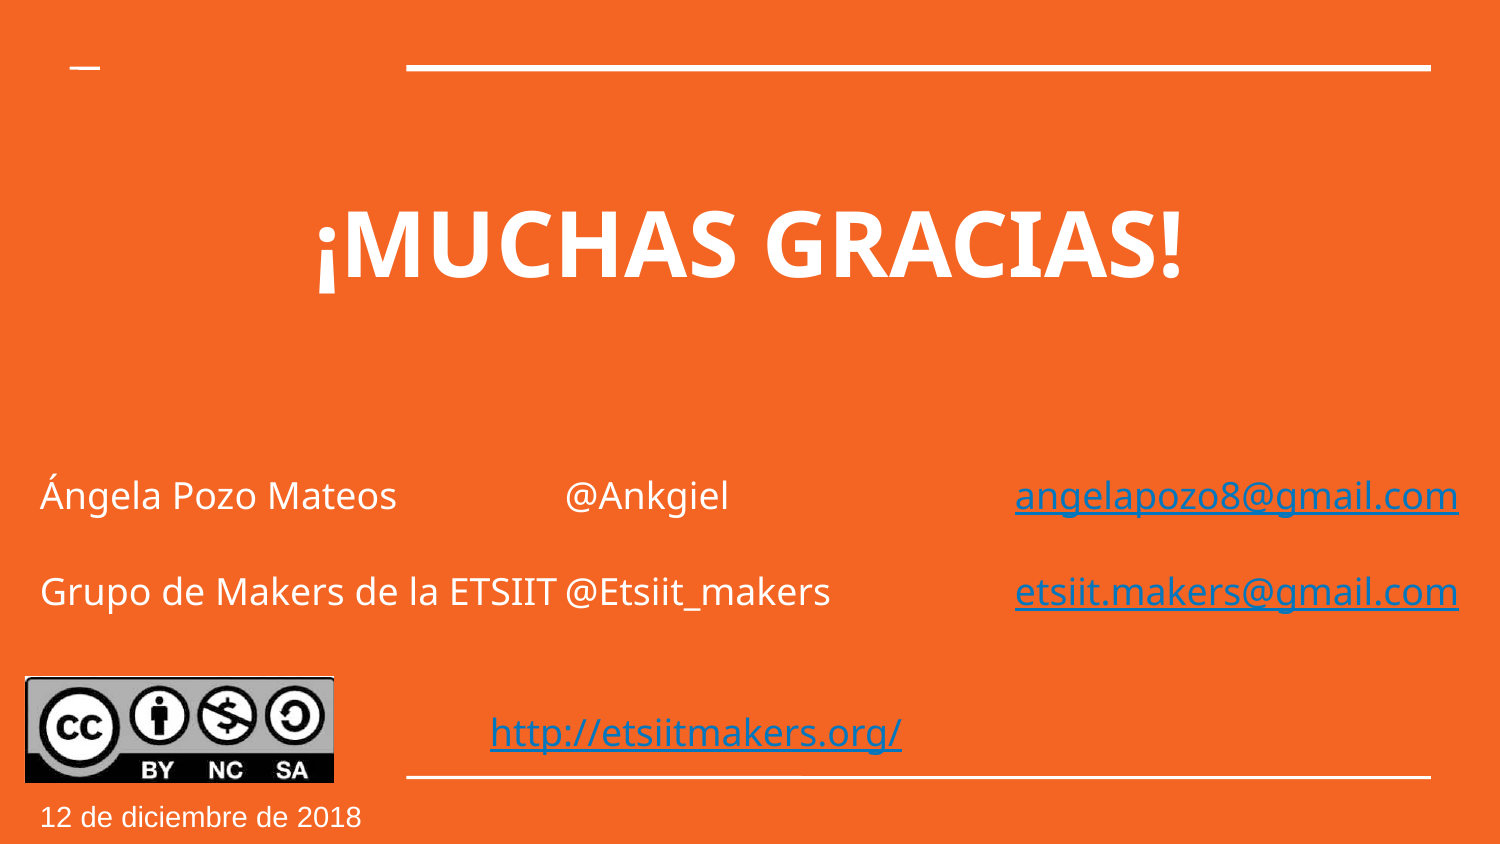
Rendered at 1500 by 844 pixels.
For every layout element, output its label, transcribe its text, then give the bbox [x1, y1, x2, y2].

text_box 12 de diciembre de 2018 [24, 783, 381, 844]
subtitle Ángela Pozo Mateos @Ankgiel angelapozo8@gmail.com Grupo de Makers de la ETSIIT @Etsiit_makers etsiit.makers@gmail.com http://etsiitmakers.org/ [24, 458, 1500, 820]
picture [24, 676, 334, 783]
title ¡MUCHAS GRACIAS! [230, 170, 1270, 424]
